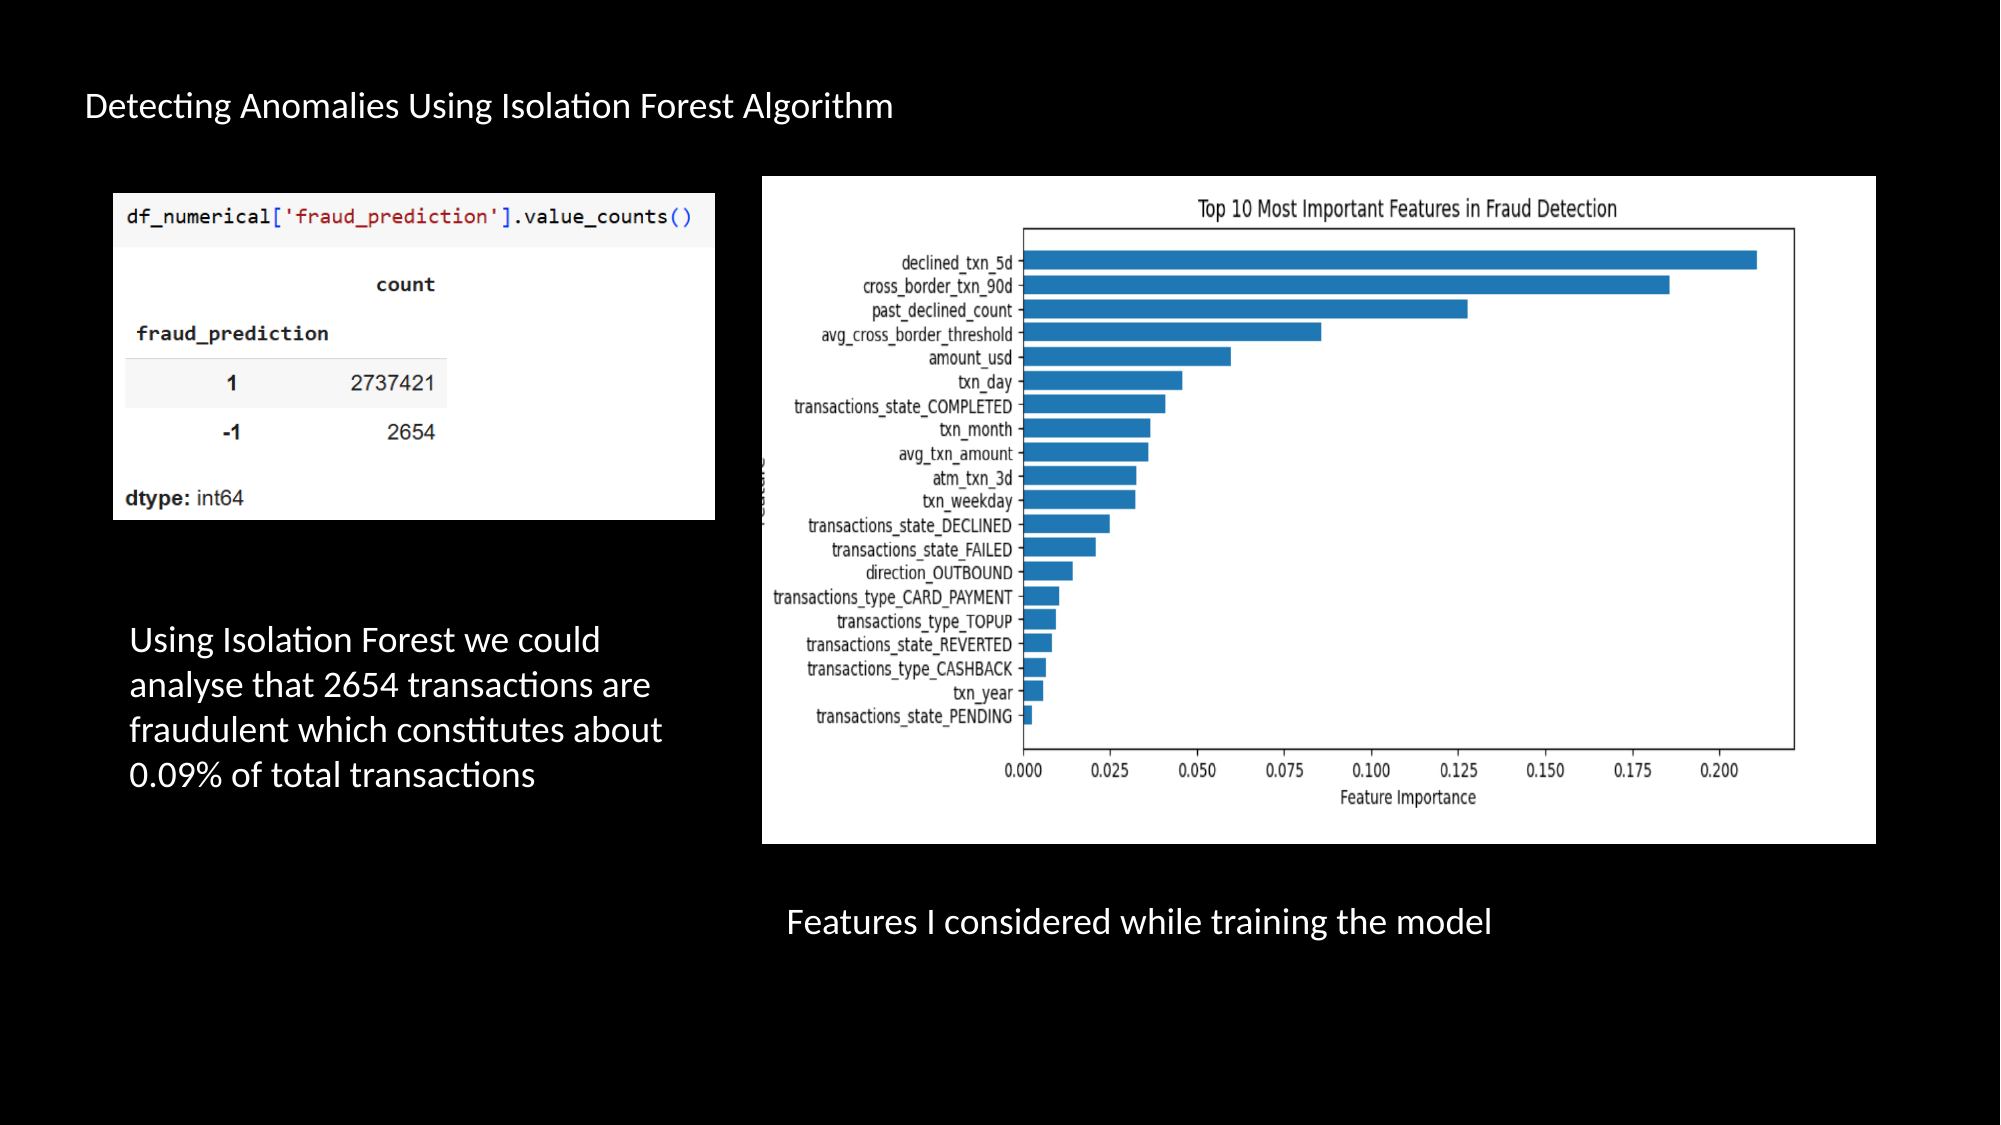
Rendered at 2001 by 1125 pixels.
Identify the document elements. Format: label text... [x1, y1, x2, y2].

picture [762, 176, 1876, 845]
text_box Features I considered while training the model [771, 889, 1797, 951]
picture [113, 193, 715, 520]
text_box Detecting Anomalies Using Isolation Forest Algorithm [69, 73, 1469, 135]
text_box Using Isolation Forest we could analyse that 2654 transactions are fraudulent which constitutes about 0.09% of total transactions [114, 607, 698, 805]
